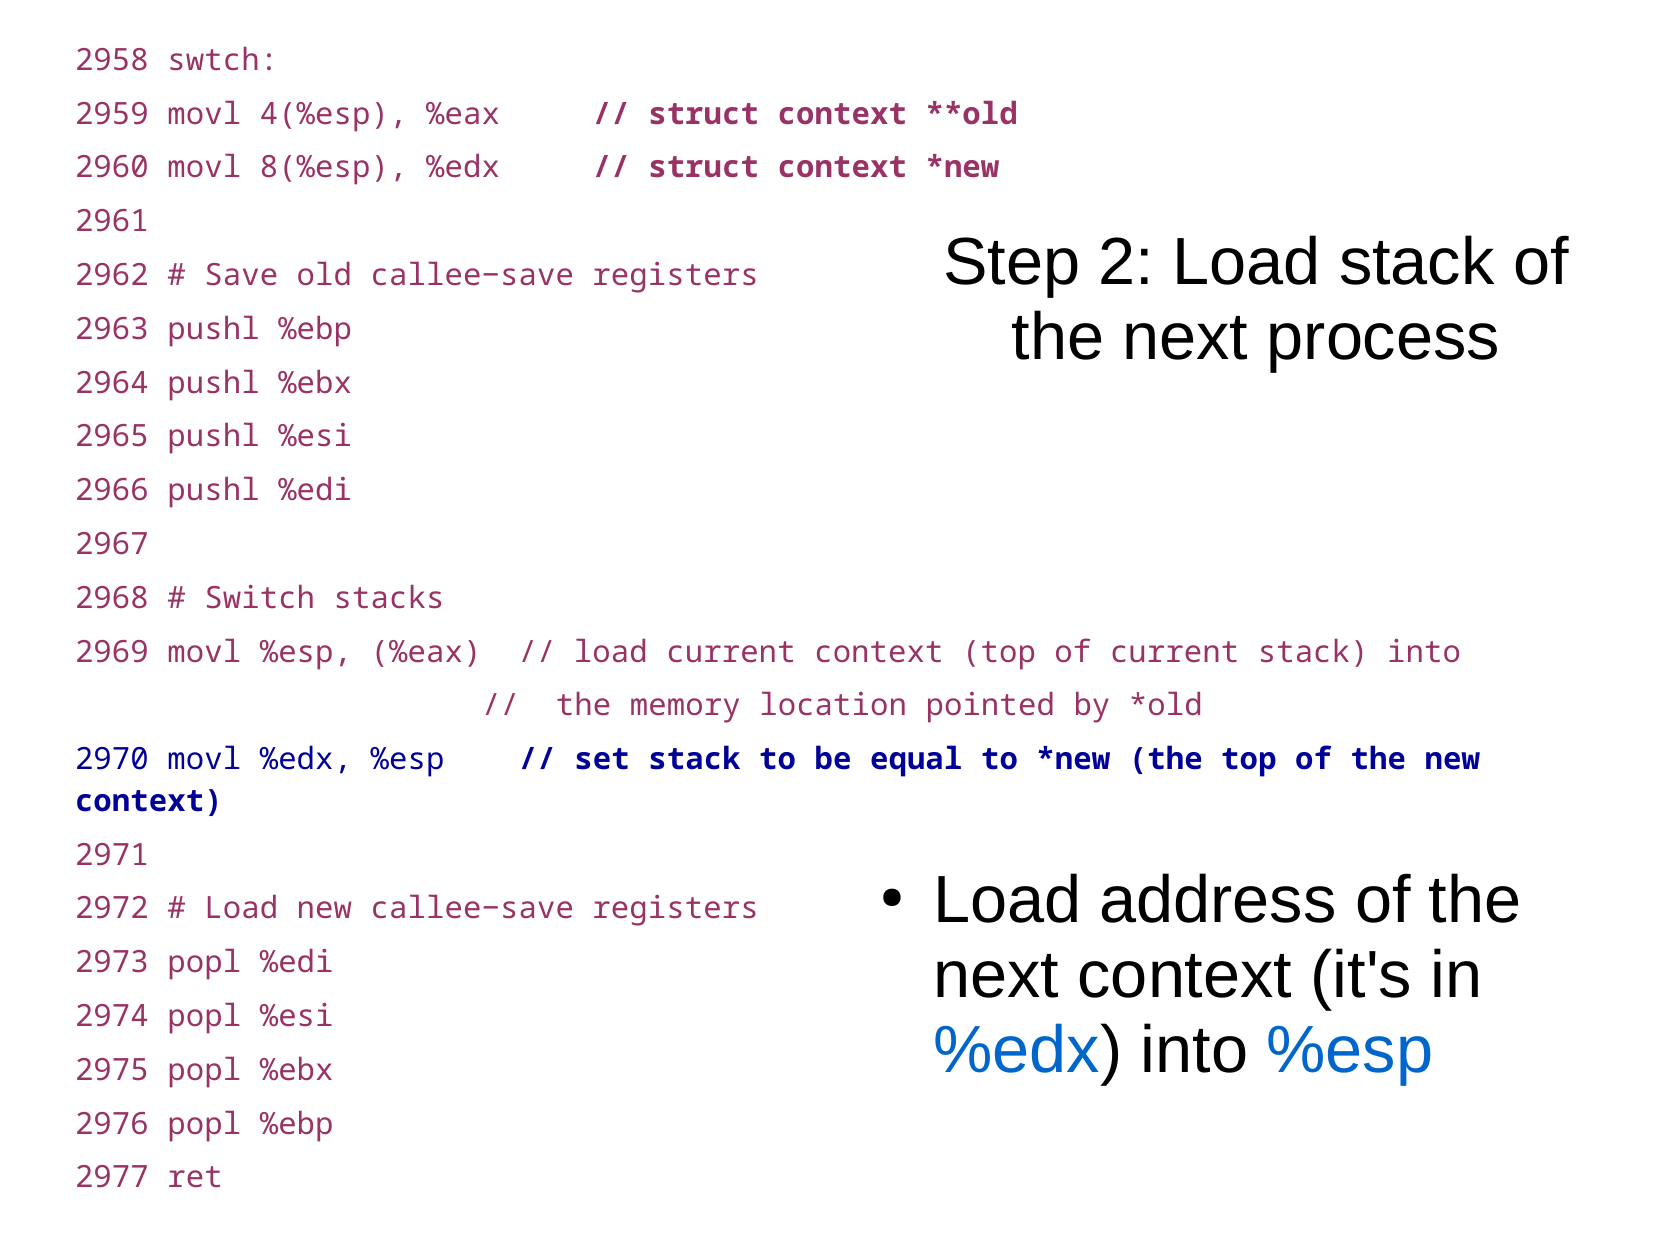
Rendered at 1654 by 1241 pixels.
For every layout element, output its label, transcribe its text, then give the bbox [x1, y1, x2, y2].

list Step 2: Load stack of the next process [900, 223, 1613, 419]
list 2958 swtch: 2959 movl 4(%esp), %eax // struct context **old 2960 movl 8(%esp), %edx // struct context *new 2961 2962 # Save old callee−save registers 2963 pushl %ebp 2964 pushl %ebx 2965 pushl %esi 2966 pushl %edi 2967 2968 # Switch stacks 2969 movl %esp, (%eax) // load current context (top of current stack) into // the memory location pointed by *old 2970 movl %edx, %esp // set stack to be equal to *new (the top of the new context) 2971 2972 # Load new callee−save registers 2973 popl %edi 2974 popl %esi 2975 popl %ebx 2976 popl %ebp 2977 ret [75, 37, 1613, 1201]
list Load address of the next context (it's in %edx) into %esp [862, 862, 1589, 1206]
